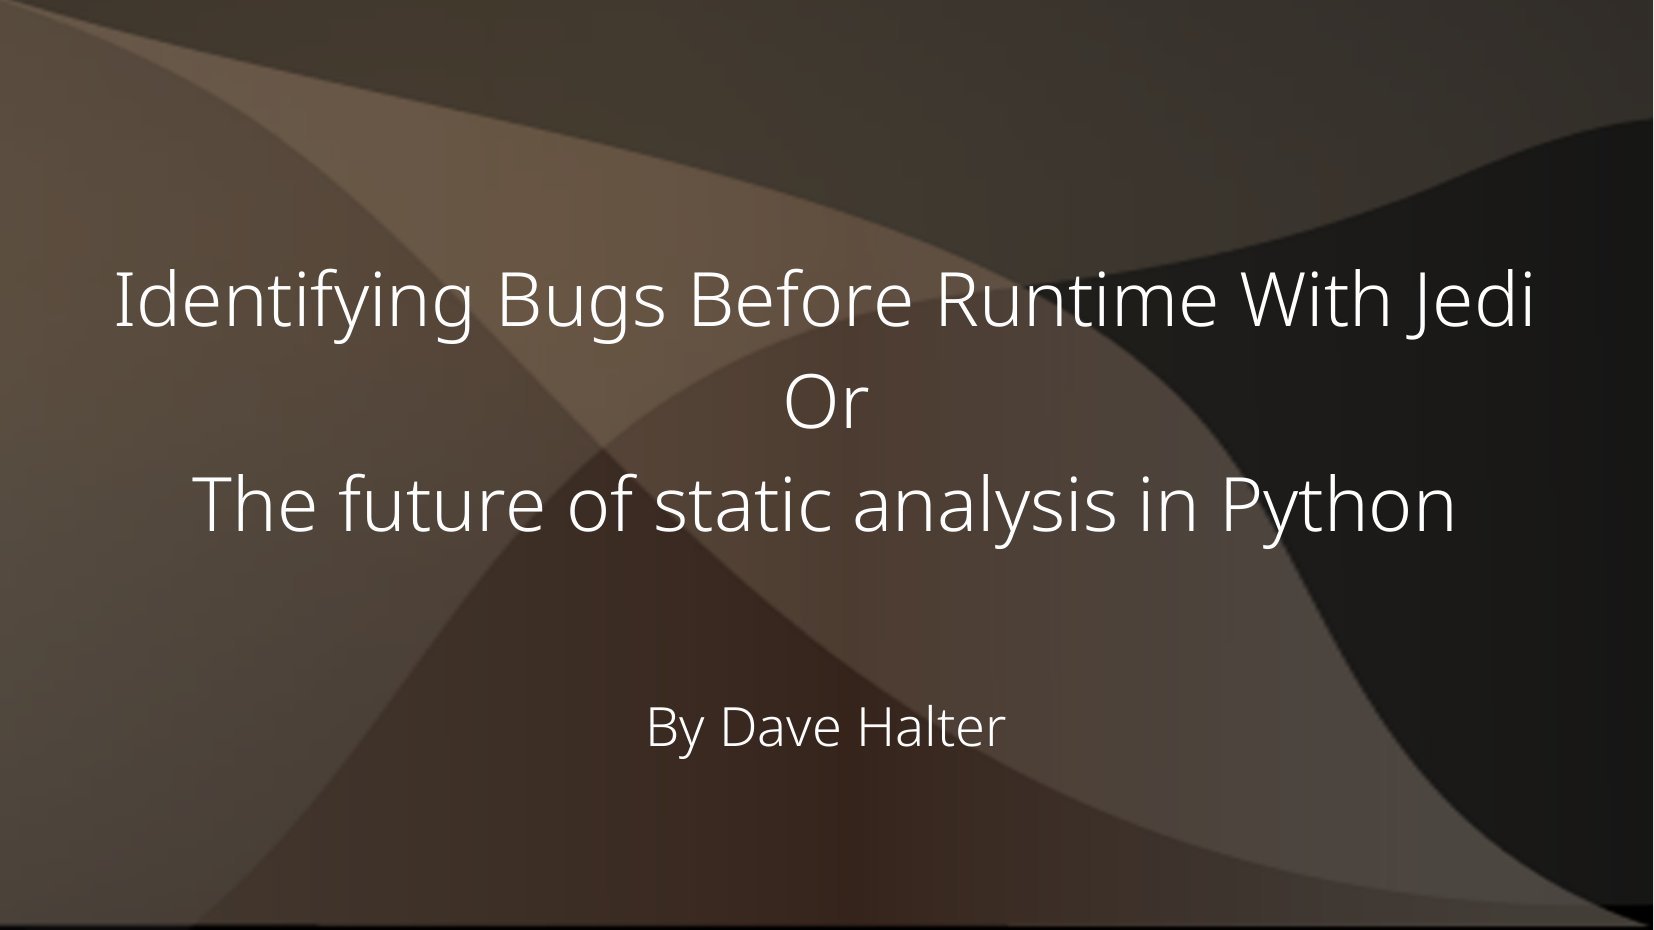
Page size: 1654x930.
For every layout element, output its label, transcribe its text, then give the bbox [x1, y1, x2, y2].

subtitle Identifying Bugs Before Runtime With Jedi Or The future of static analysis in Python By Dave Halter [82, 88, 1571, 921]
picture [0, 0, 1654, 930]
